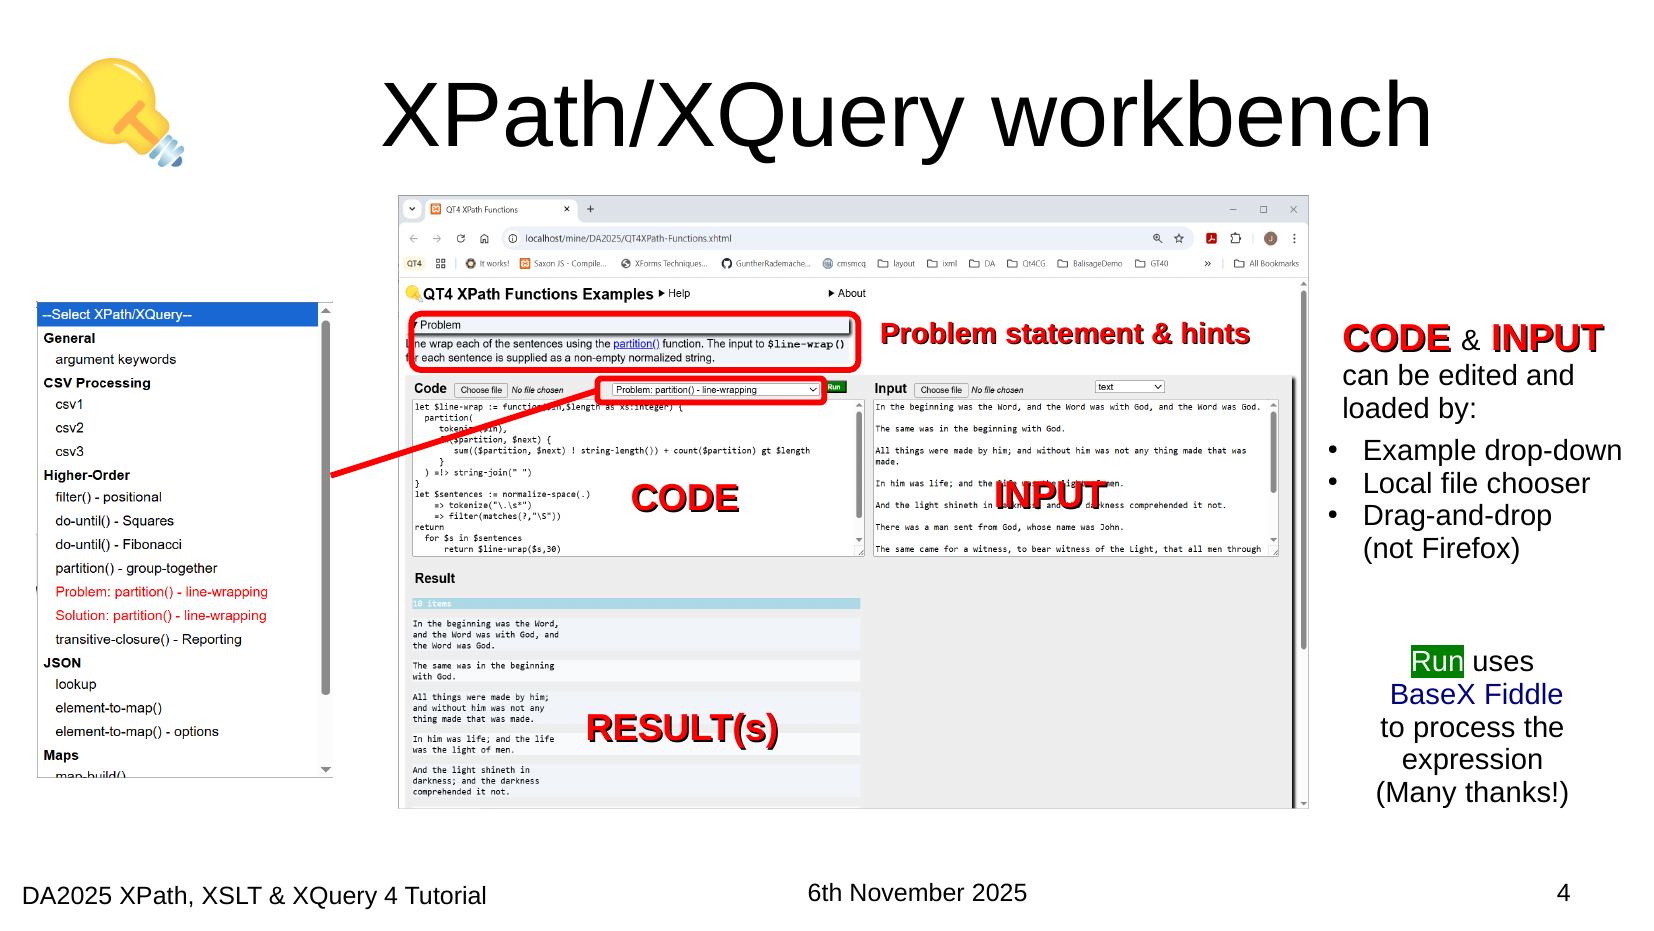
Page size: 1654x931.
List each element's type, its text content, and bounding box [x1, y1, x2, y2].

picture [601, 382, 821, 399]
text_box RESULT(s) [570, 699, 801, 760]
text_box Problem statement & hints [865, 309, 1285, 358]
picture [36, 301, 333, 778]
text_box Run uses BaseX Fiddle to process the expression (Many thanks!) [1327, 637, 1618, 817]
text_box INPUT [979, 466, 1125, 524]
title XPath/XQuery workbench [244, 37, 1571, 193]
text_box CODE [615, 469, 762, 527]
picture [398, 195, 1309, 809]
text_box Example drop-down Local file chooser Drag-and-drop (not Firefox) [1312, 426, 1638, 580]
text_box CODE & INPUT can be edited and loaded by: [1327, 309, 1639, 435]
picture [69, 58, 184, 167]
